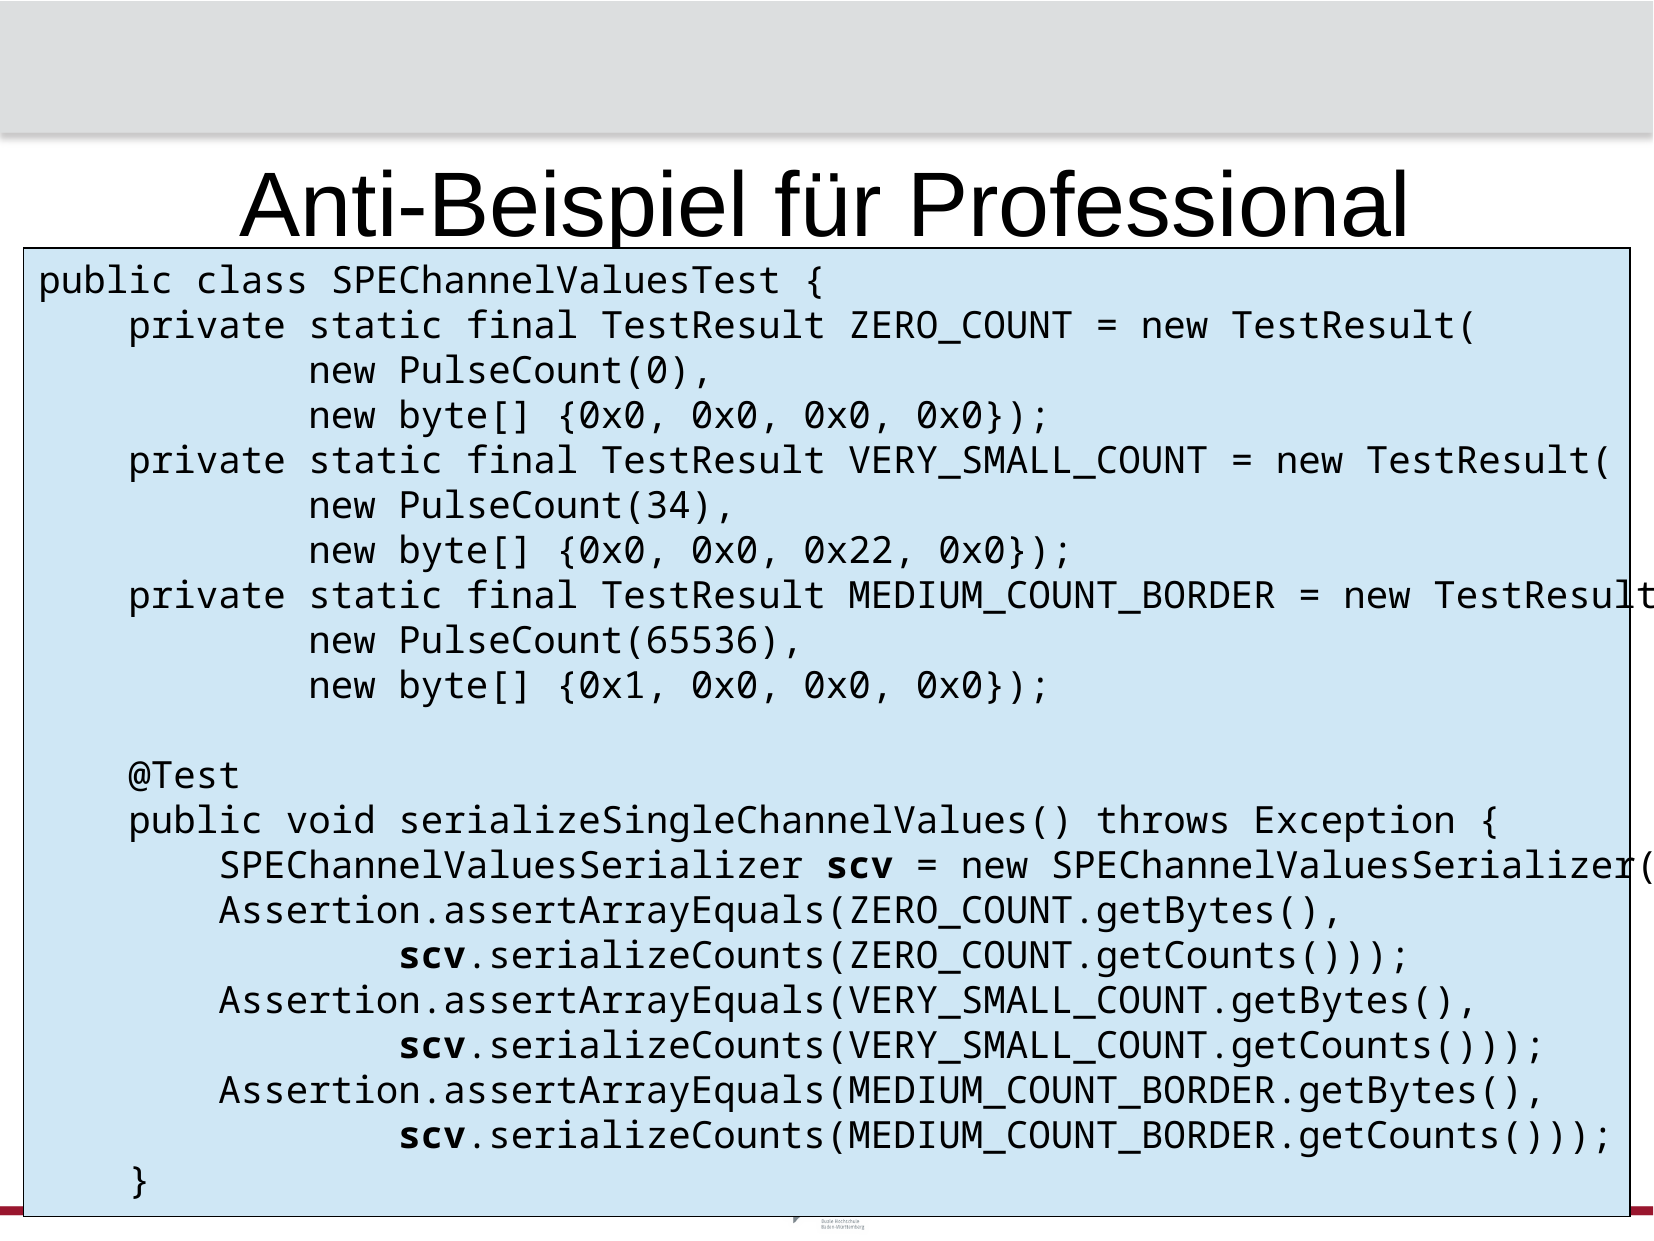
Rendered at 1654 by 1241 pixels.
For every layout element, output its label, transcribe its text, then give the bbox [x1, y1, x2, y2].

title Anti-Beispiel für Professional [82, 147, 1571, 248]
picture [1646, 591, 1654, 606]
text_box public class SPEChannelValuesTest { private static final TestResult ZERO_COUNT = new TestResult( new PulseCount(0), new byte[] {0x0, 0x0, 0x0, 0x0}); private static final TestResult VERY_SMALL_COUNT = new TestResult( new PulseCount(34), new byte[] {0x0, 0x0, 0x22, 0x0}); private static final TestResult MEDIUM_COUNT_BORDER = new TestResult( new PulseCount(65536), new byte[] {0x1, 0x0, 0x0, 0x0}); @Test public void serializeSingleChannelValues() throws Exception { SPEChannelValuesSerializer scv = new SPEChannelValuesSerializer(); Assertion.assertArrayEquals(ZERO_COUNT.getBytes(), scv.serializeCounts(ZERO_COUNT.getCounts())); Assertion.assertArrayEquals(VERY_SMALL_COUNT.getBytes(), scv.serializeCounts(VERY_SMALL_COUNT.getCounts())); Assertion.assertArrayEquals(MEDIUM_COUNT_BORDER.getBytes(), scv.serializeCounts(MEDIUM_COUNT_BORDER.getCounts())); } [23, 248, 1630, 1217]
picture [0, 1, 1654, 1237]
